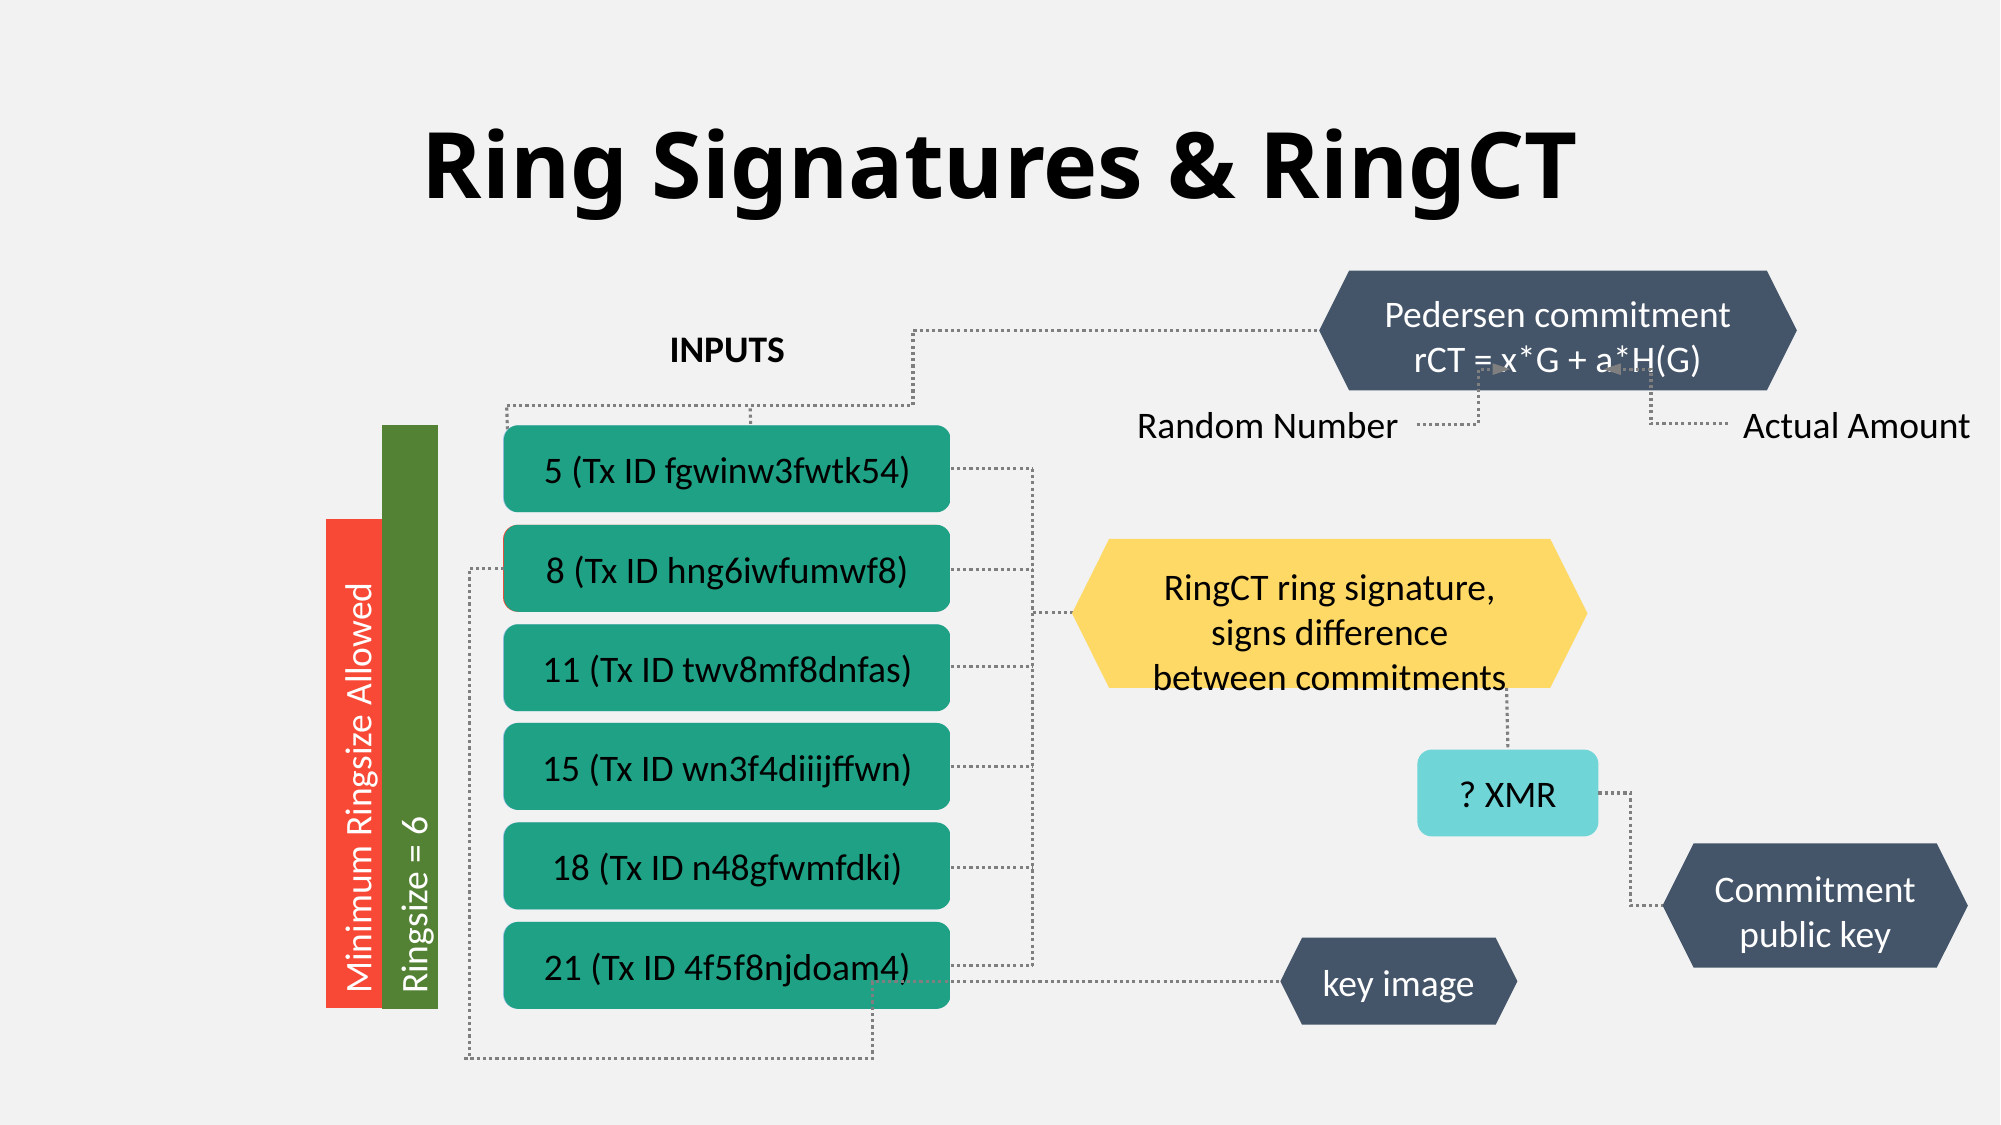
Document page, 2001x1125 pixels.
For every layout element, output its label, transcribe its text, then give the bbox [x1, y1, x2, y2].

text_box Ringsize = 6 [382, 425, 438, 1009]
text_box 21 (Tx ID 4f5f8njdoam4) [503, 921, 951, 1009]
text_box Minimum Ringsize Allowed [326, 519, 382, 1008]
text_box 5 (Tx ID fgwinw3fwtk54) [503, 425, 951, 513]
title Ring Signatures & RingCT [137, 59, 1863, 278]
text_box RingCT ring signature, signs difference between commitments [1071, 538, 1588, 688]
text_box key image [1280, 937, 1518, 1025]
text_box 18 (Tx ID n48gfwmfdki) [503, 822, 951, 910]
text_box Random Number [1122, 393, 1417, 455]
text_box 11 (Tx ID twv8mf8dnfas) [503, 624, 951, 712]
text_box INPUTS [654, 317, 801, 379]
text_box Pedersen commitment rCT = x*G + a*H(G) [1319, 270, 1797, 391]
text_box Actual Amount [1728, 393, 1989, 455]
text_box 15 (Tx ID wn3f4diiijffwn) [503, 722, 951, 810]
text_box ? XMR [1417, 749, 1599, 837]
text_box 8 (Tx ID hng6iwfumwf8) [503, 524, 951, 612]
text_box Commitment public key [1663, 843, 1968, 968]
